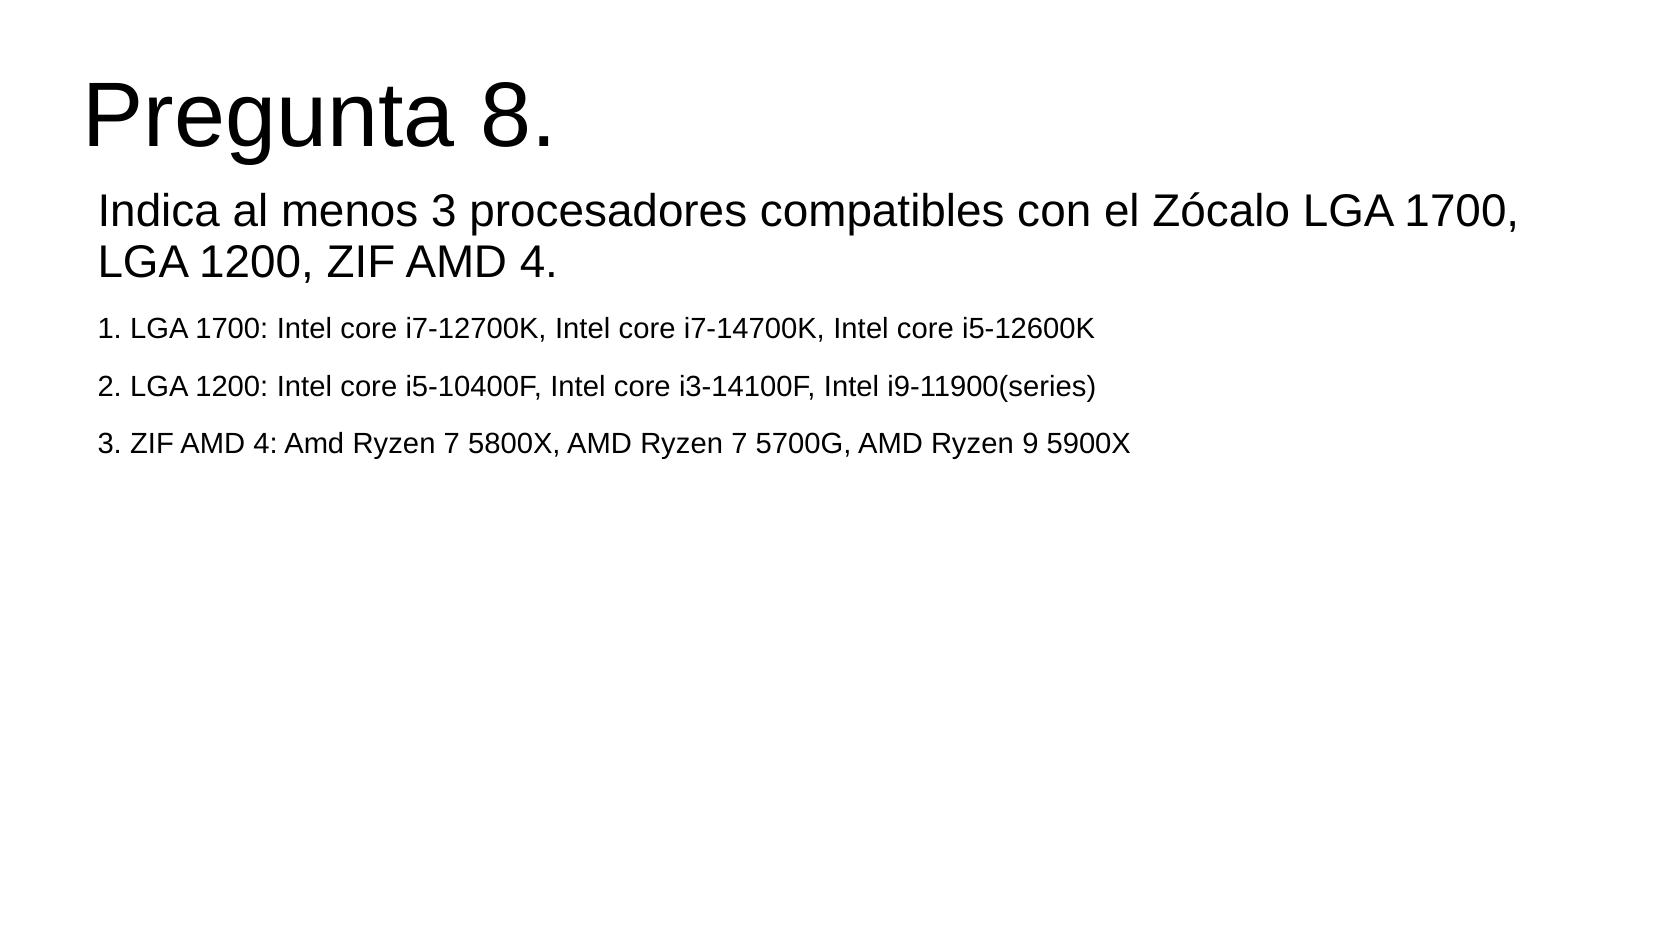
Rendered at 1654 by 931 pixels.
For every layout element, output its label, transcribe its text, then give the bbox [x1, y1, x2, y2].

title Pregunta 8. [82, 37, 1571, 177]
text_box Indica al menos 3 procesadores compatibles con el Zócalo LGA 1700, LGA 1200, ZIF AMD 4. 1. LGA 1700: Intel core i7-12700K, Intel core i7-14700K, Intel core i5-12600K 2. LGA 1200: Intel core i5-10400F, Intel core i3-14100F, Intel i9-11900(series) 3. ZIF AMD 4: Amd Ryzen 7 5800X, AMD Ryzen 7 5700G, AMD Ryzen 9 5900X [82, 177, 1625, 739]
